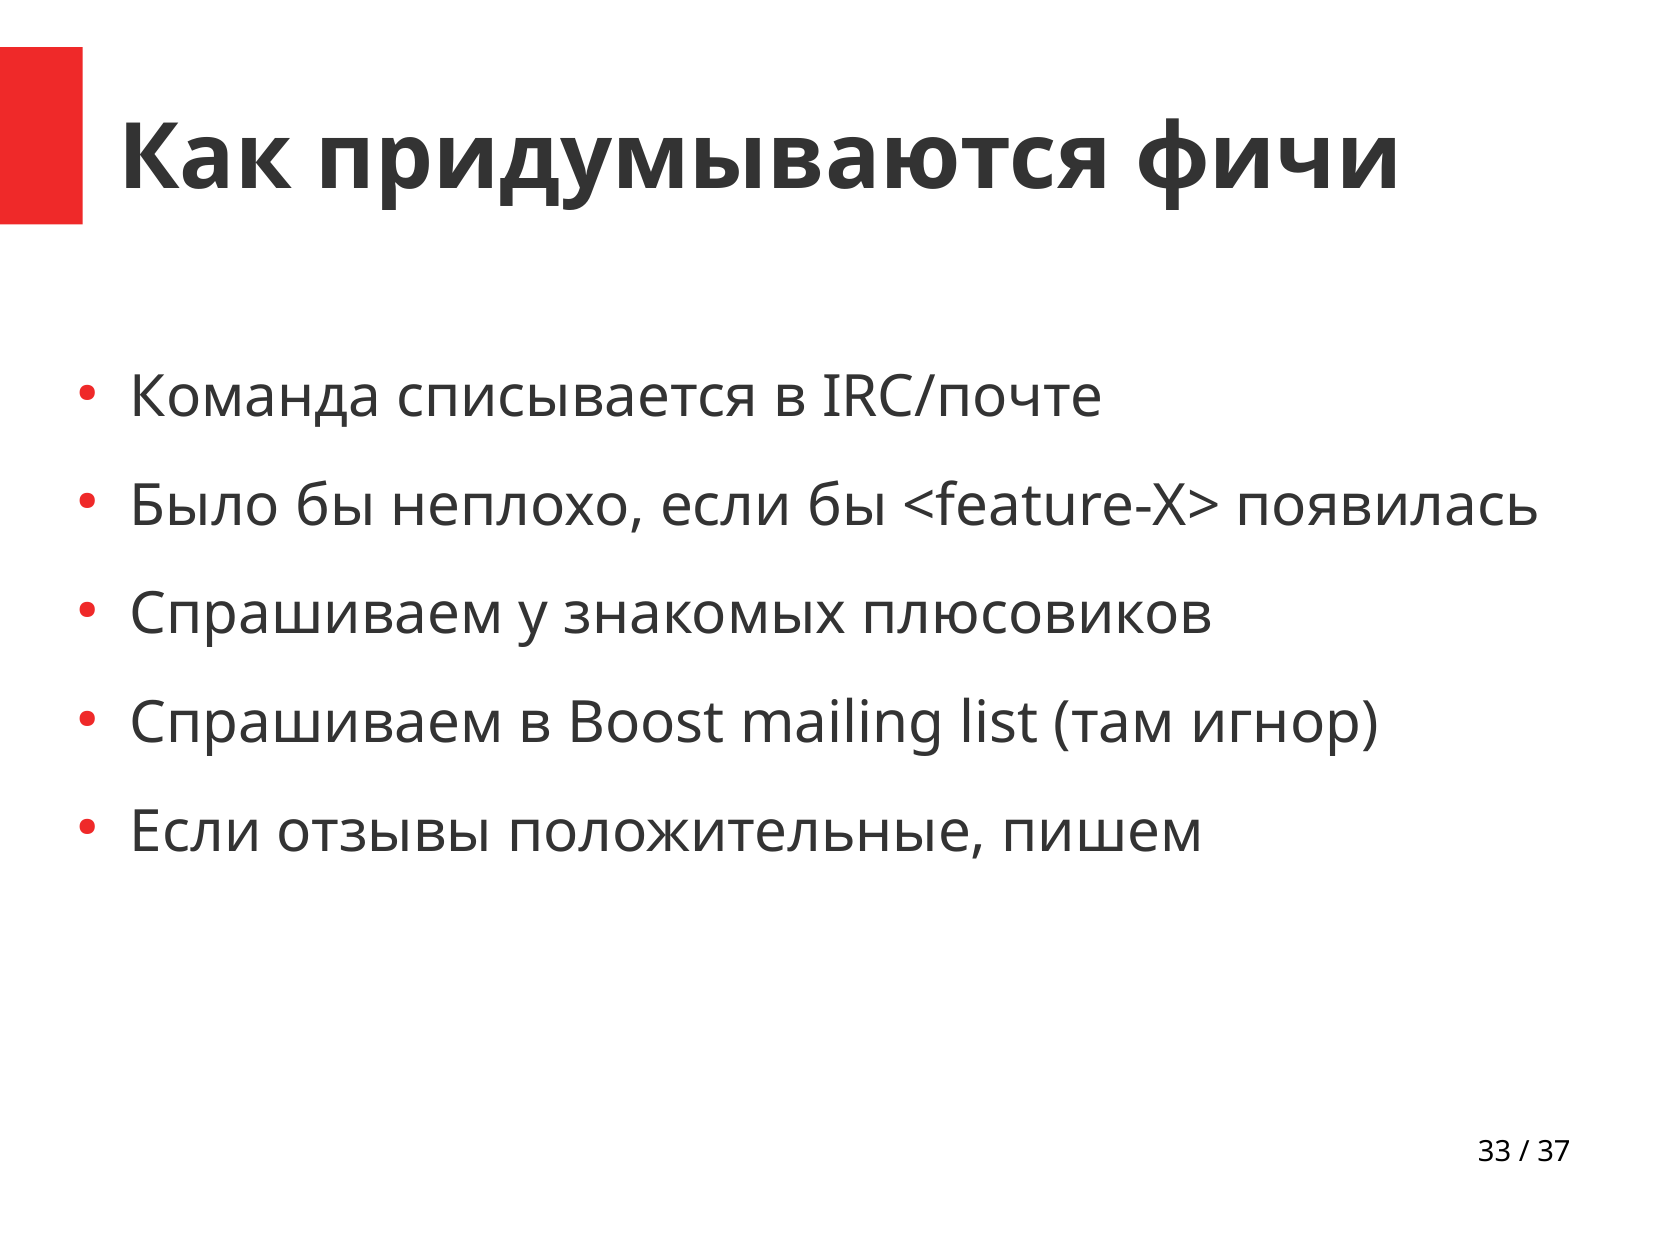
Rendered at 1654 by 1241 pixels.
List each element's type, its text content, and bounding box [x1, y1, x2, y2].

list Команда списывается в IRC/почте Было бы неплохо, если бы <feature-X> появилась Спрашиваем у знакомых плюсовиков Спрашиваем в Boost mailing list (там игнор) Если отзывы положительные, пишем [59, 354, 1571, 1074]
title Как придумываются фичи [118, 49, 1571, 257]
